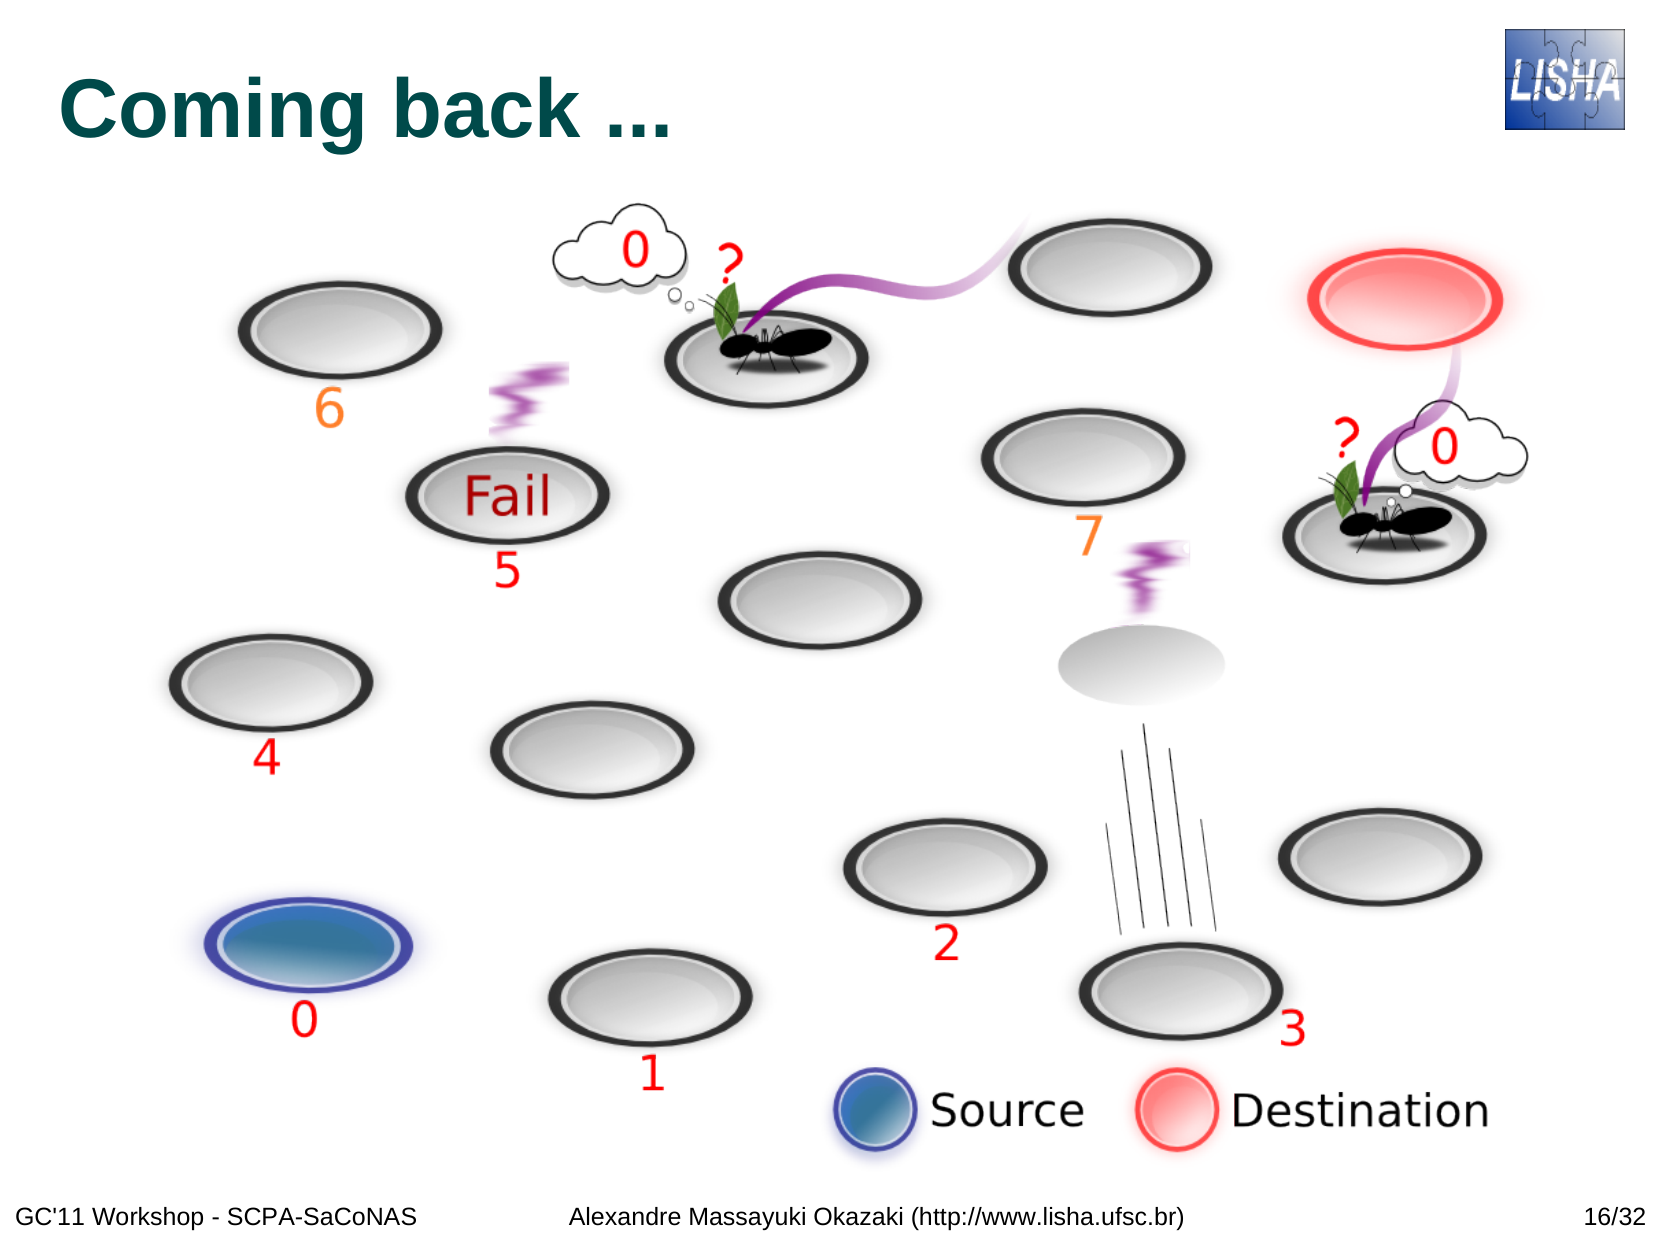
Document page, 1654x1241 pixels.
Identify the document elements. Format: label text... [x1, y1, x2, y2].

picture [105, 179, 1547, 1199]
title Coming back ... [58, 11, 1595, 219]
picture [1595, 29, 1625, 130]
